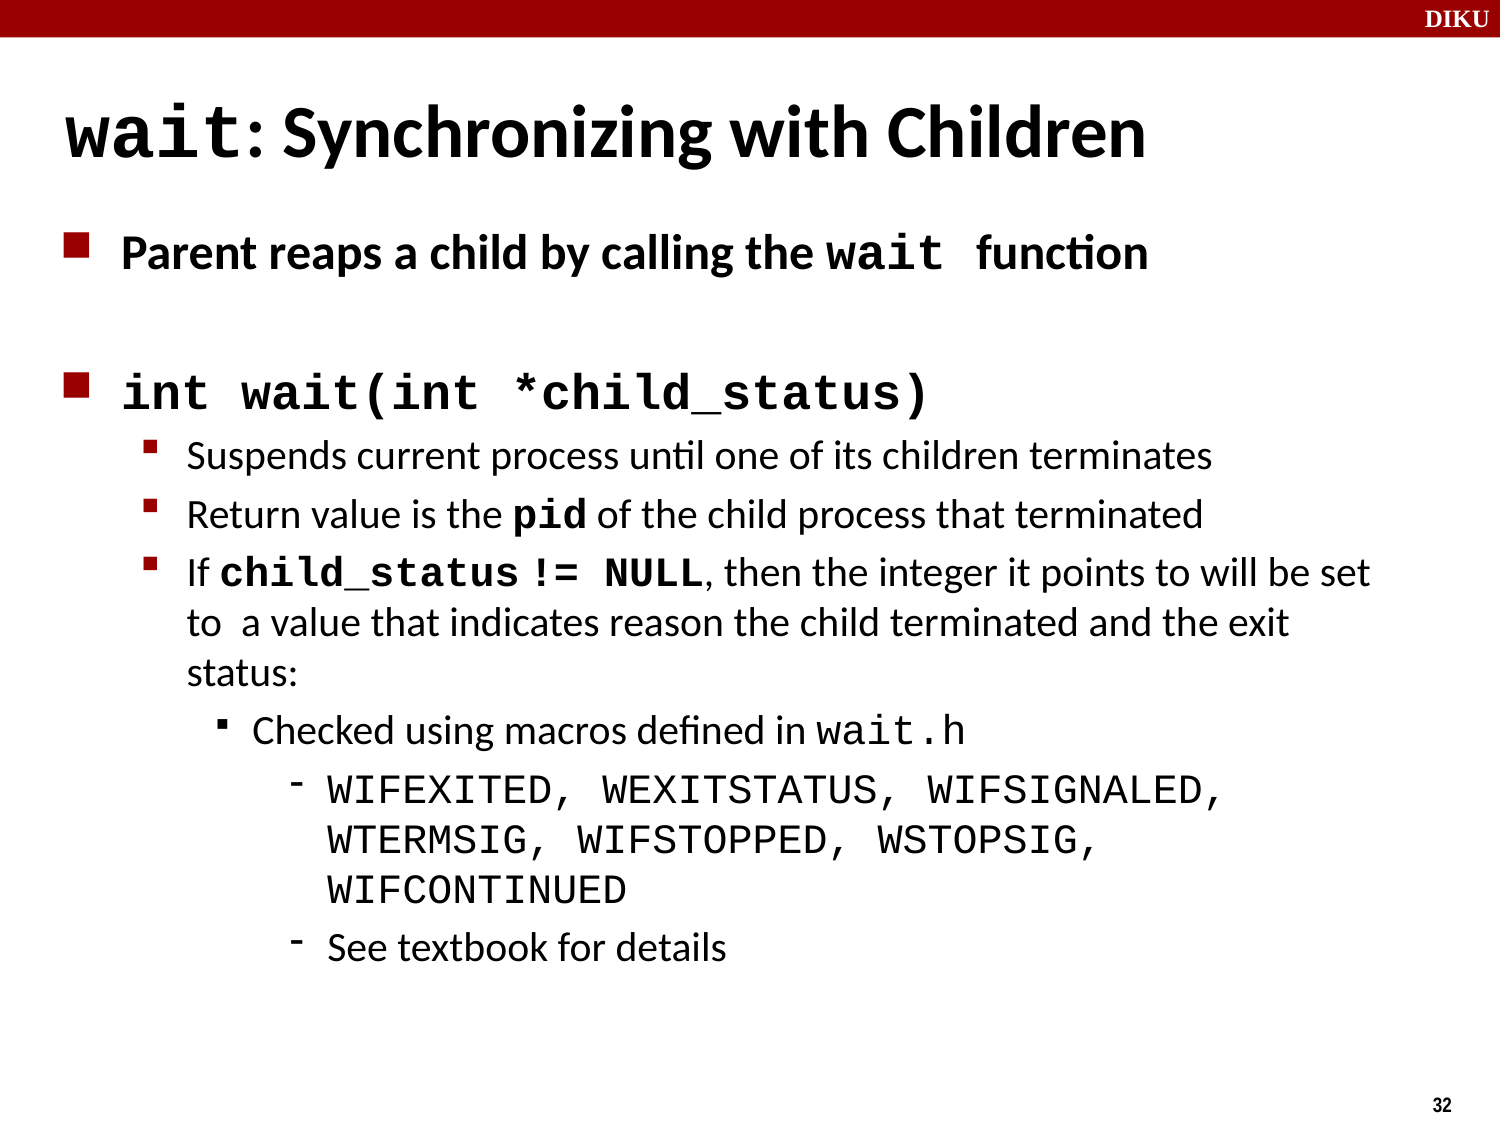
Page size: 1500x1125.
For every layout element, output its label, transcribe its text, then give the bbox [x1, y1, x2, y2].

text_box wait: Synchronizing with Children [50, 80, 1413, 175]
text_box Parent reaps a child by calling the wait function int wait(int *child_status) Suspends current process until one of its children terminates Return value is the pid of the child process that terminated If child_status != NULL, then the integer it points to will be set to a value that indicates reason the child terminated and the exit status: Checked using macros defined in wait.h WIFEXITED, WEXITSTATUS, WIFSIGNALED, WTERMSIG, WIFSTOPPED, WSTOPSIG, WIFCONTINUED See textbook for details [49, 212, 1405, 1050]
